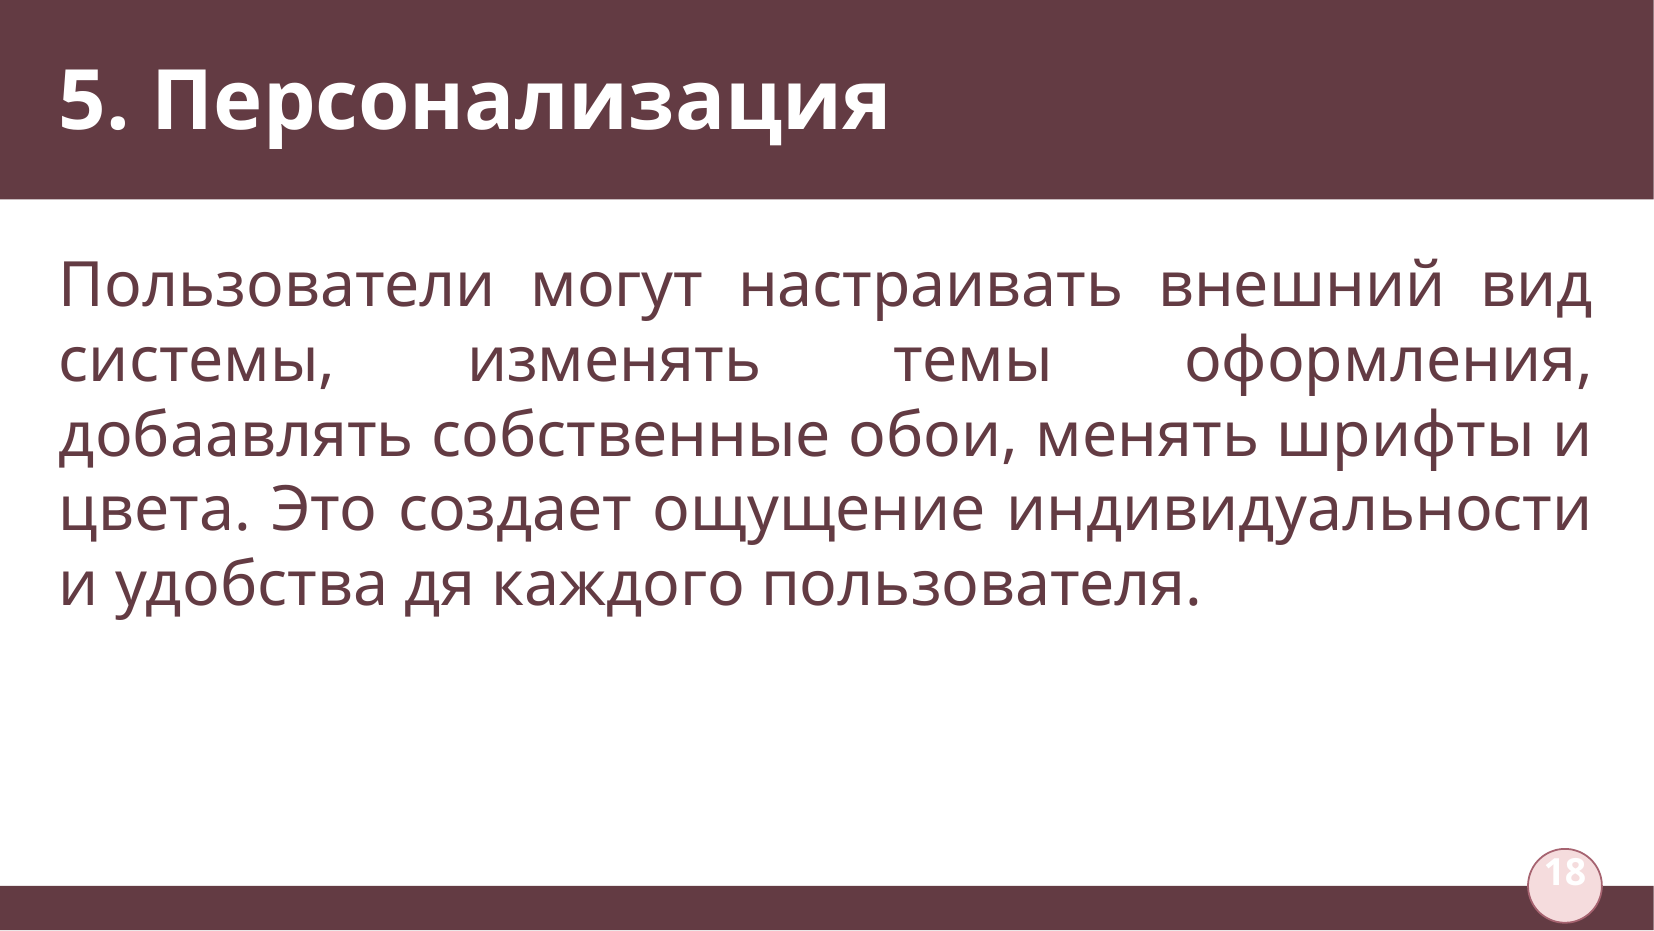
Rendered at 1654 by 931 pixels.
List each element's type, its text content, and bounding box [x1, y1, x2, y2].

list Пользователи могут настраивать внешний вид системы, изменять темы оформления, добаавлять собственные обои, менять шрифты и цвета. Это создает ощущение индивидуальности и удобства дя каждого пользователя. [59, 243, 1595, 864]
title 5. Персонализация [59, 37, 1595, 155]
